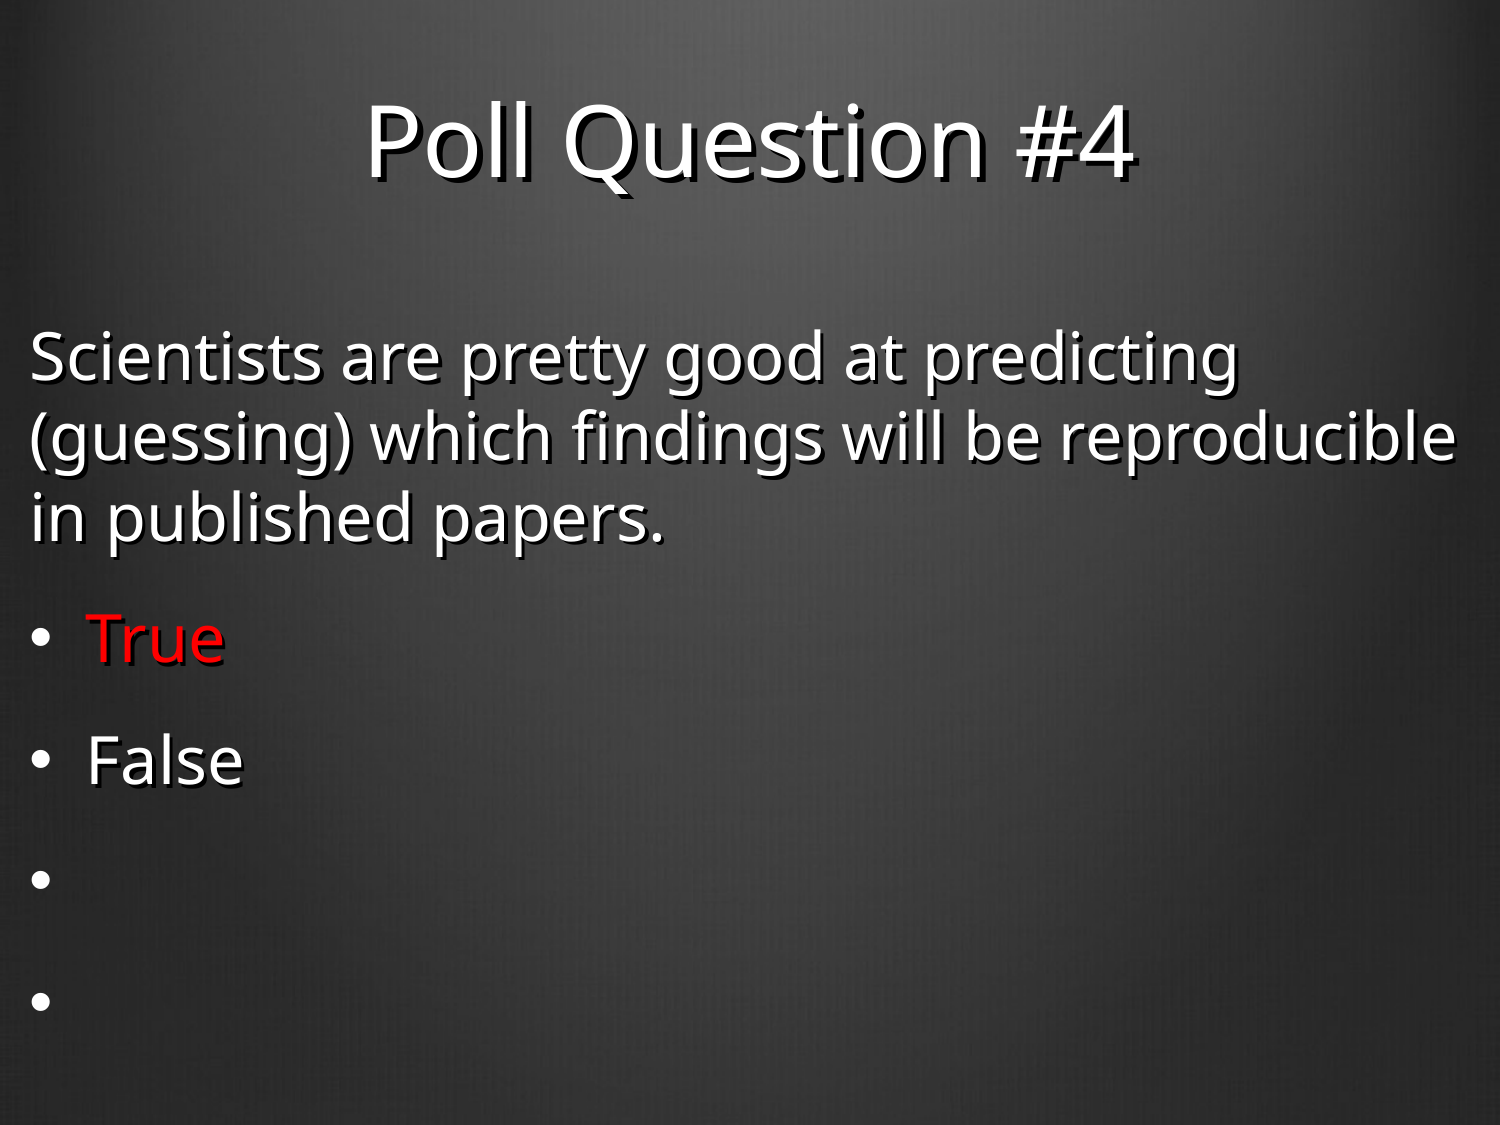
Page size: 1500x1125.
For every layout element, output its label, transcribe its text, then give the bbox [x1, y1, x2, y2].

title Poll Question #4 [112, 19, 1388, 255]
list Scientists are pretty good at predicting (guessing) which findings will be reproducible in published papers. True False [14, 306, 1500, 1005]
